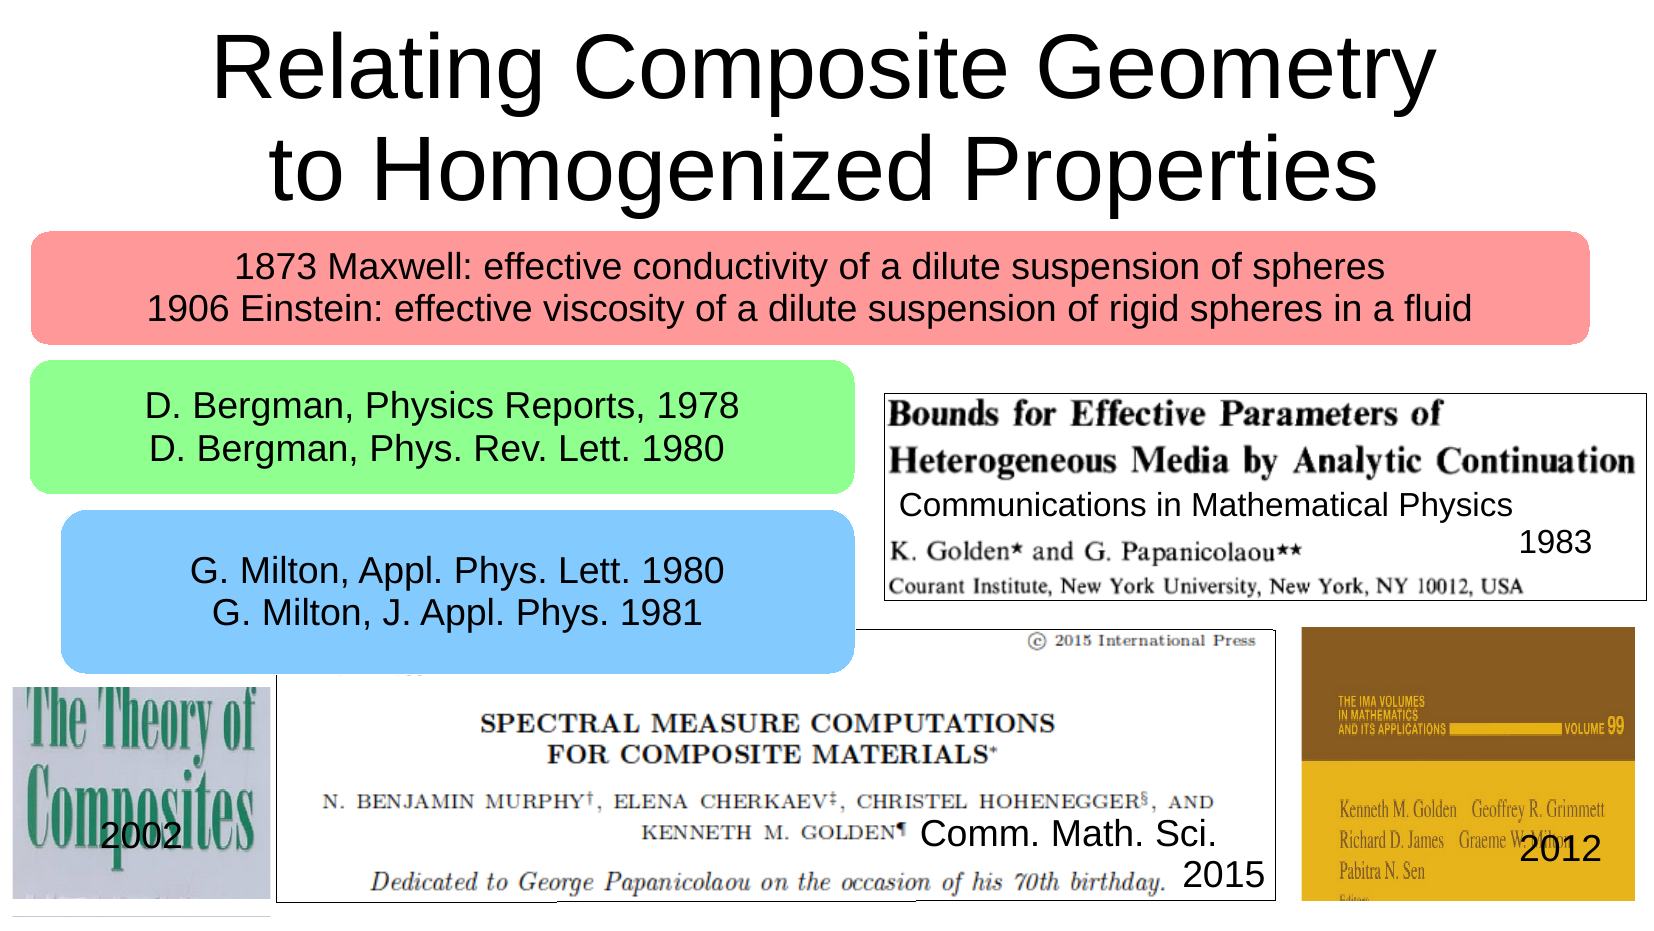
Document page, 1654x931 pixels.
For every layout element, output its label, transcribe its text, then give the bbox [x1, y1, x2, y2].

text_box Communications in Mathematical Physics 1983 [885, 479, 1646, 568]
picture [885, 394, 1646, 479]
text_box 1873 Maxwell: effective conductivity of a dilute suspension of spheres 1906 Einstein: effective viscosity of a dilute suspension of rigid spheres in a fluid [30, 230, 1591, 346]
picture [884, 601, 1646, 606]
title Relating Composite Geometry to Homogenized Properties [80, 0, 1570, 230]
text_box Comm. Math. Sci. 2015 [904, 804, 1285, 904]
picture [12, 687, 271, 917]
text_box 2012 [1504, 819, 1618, 877]
text_box D. Bergman, Physics Reports, 1978 D. Bergman, Phys. Rev. Lett. 1980 [29, 359, 856, 495]
picture [277, 630, 1267, 903]
picture [1301, 627, 1636, 901]
picture [885, 568, 1646, 600]
text_box G. Milton, Appl. Phys. Lett. 1980 G. Milton, J. Appl. Phys. 1981 [60, 509, 856, 675]
